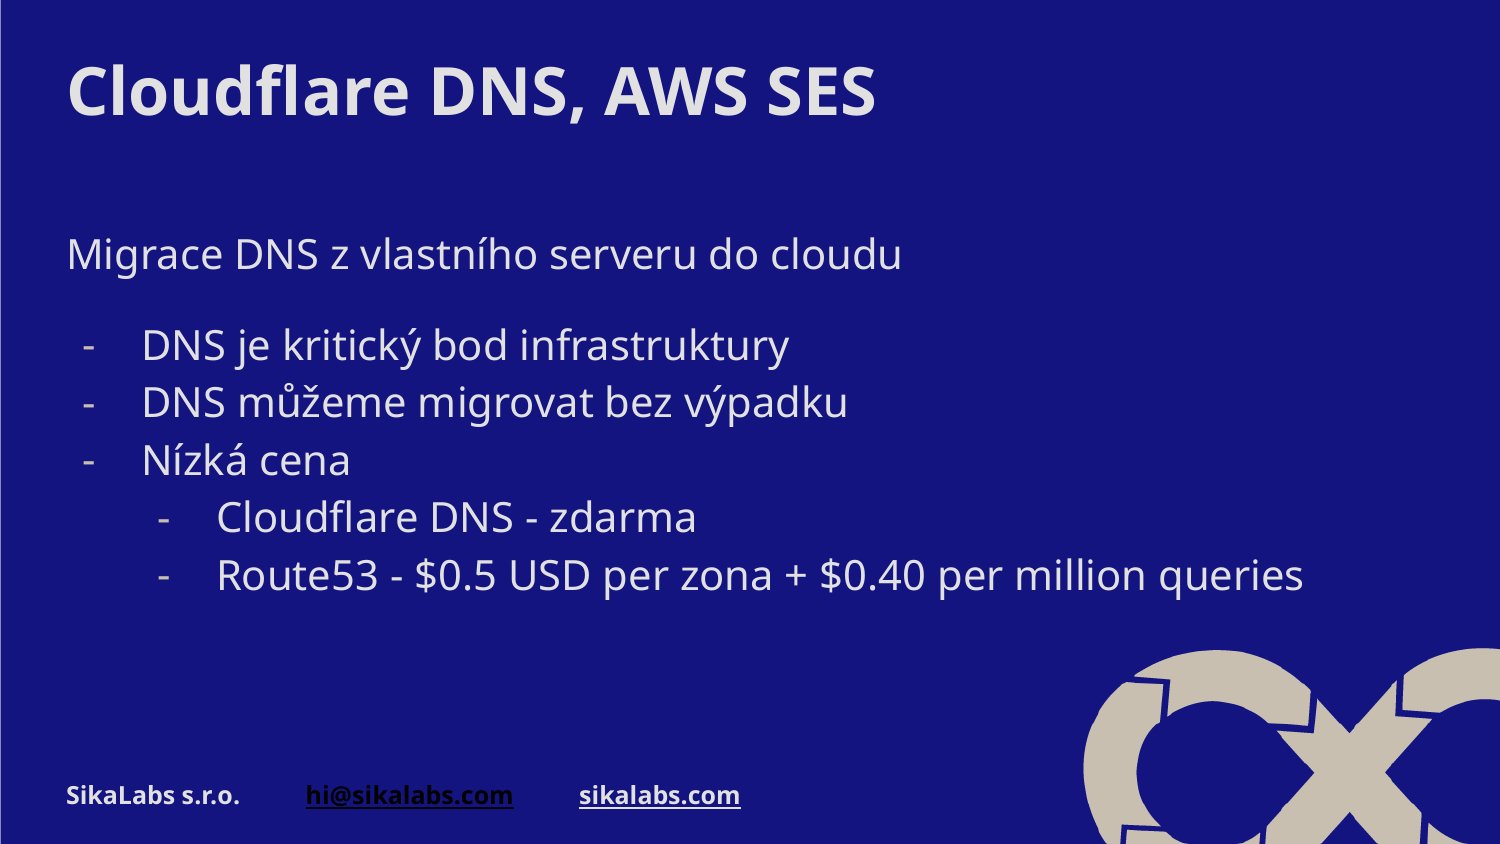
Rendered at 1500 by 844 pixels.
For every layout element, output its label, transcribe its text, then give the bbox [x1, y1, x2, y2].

title Cloudflare DNS, AWS SES [51, 33, 1449, 128]
picture [0, 0, 1500, 844]
list Migrace DNS z vlastního serveru do cloudu DNS je kritický bod infrastruktury DNS můžeme migrovat bez výpadku Nízká cena Cloudflare DNS - zdarma Route53 - $0.5 USD per zona + $0.40 per million queries [51, 205, 1352, 754]
